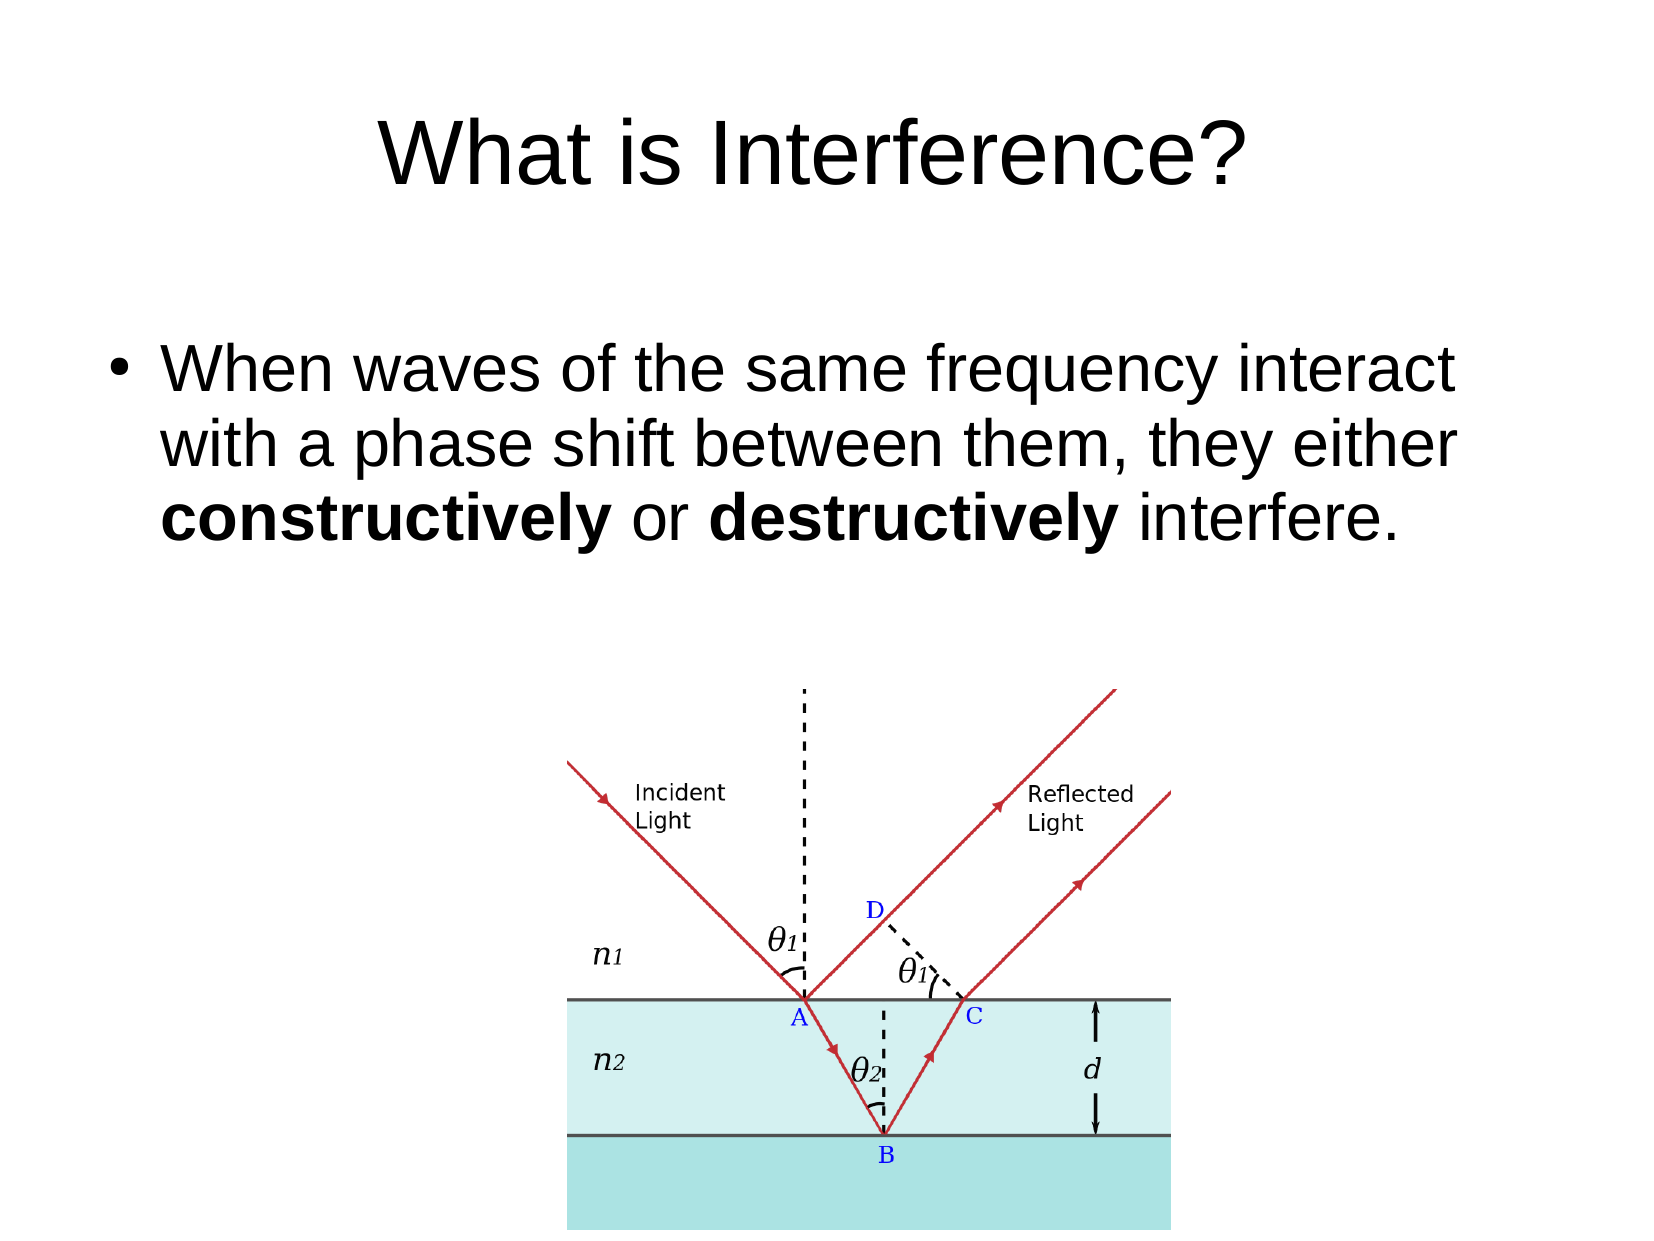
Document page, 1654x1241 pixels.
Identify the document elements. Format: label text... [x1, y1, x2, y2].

picture [567, 689, 1171, 1230]
list When waves of the same frequency interact with a phase shift between them, they either constructively or destructively interfere. [90, 330, 1579, 586]
title What is Interference? [82, 49, 1571, 257]
